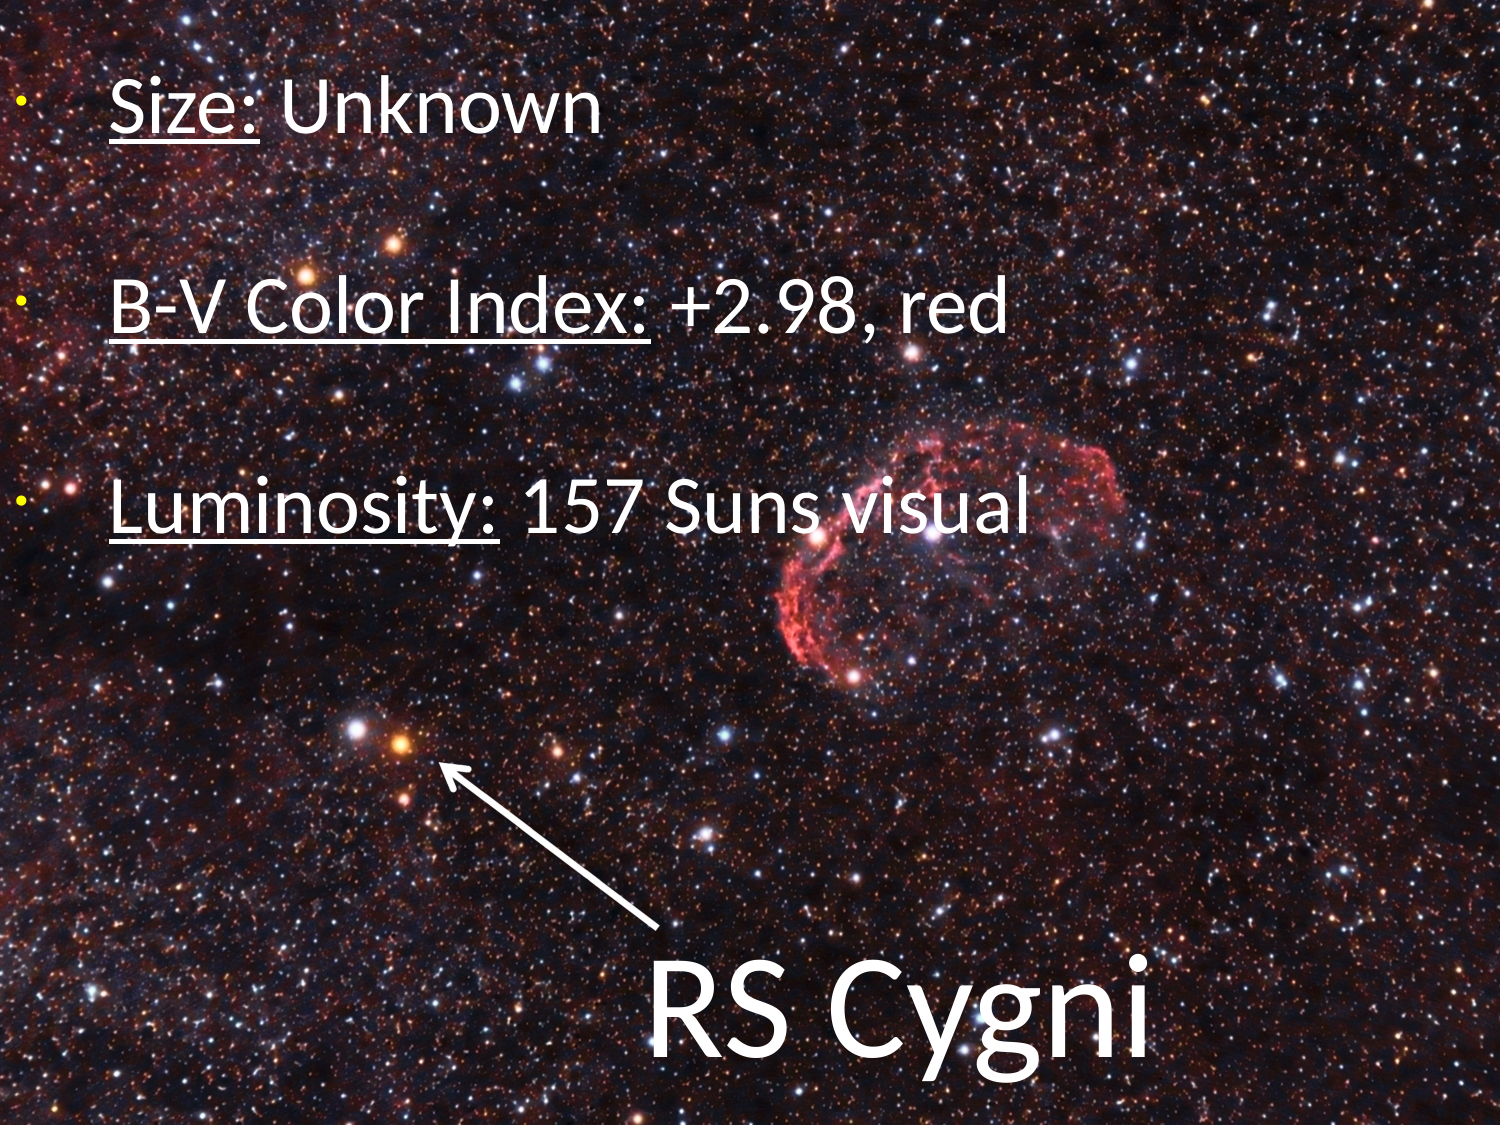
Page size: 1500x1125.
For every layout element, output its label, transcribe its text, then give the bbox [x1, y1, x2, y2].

text_box RS Cygni [500, 899, 1300, 1095]
text_box Size: Unknown B-V Color Index: +2.98, red Luminosity: 157 Suns visual [0, 42, 1435, 558]
picture [0, 0, 1500, 1125]
